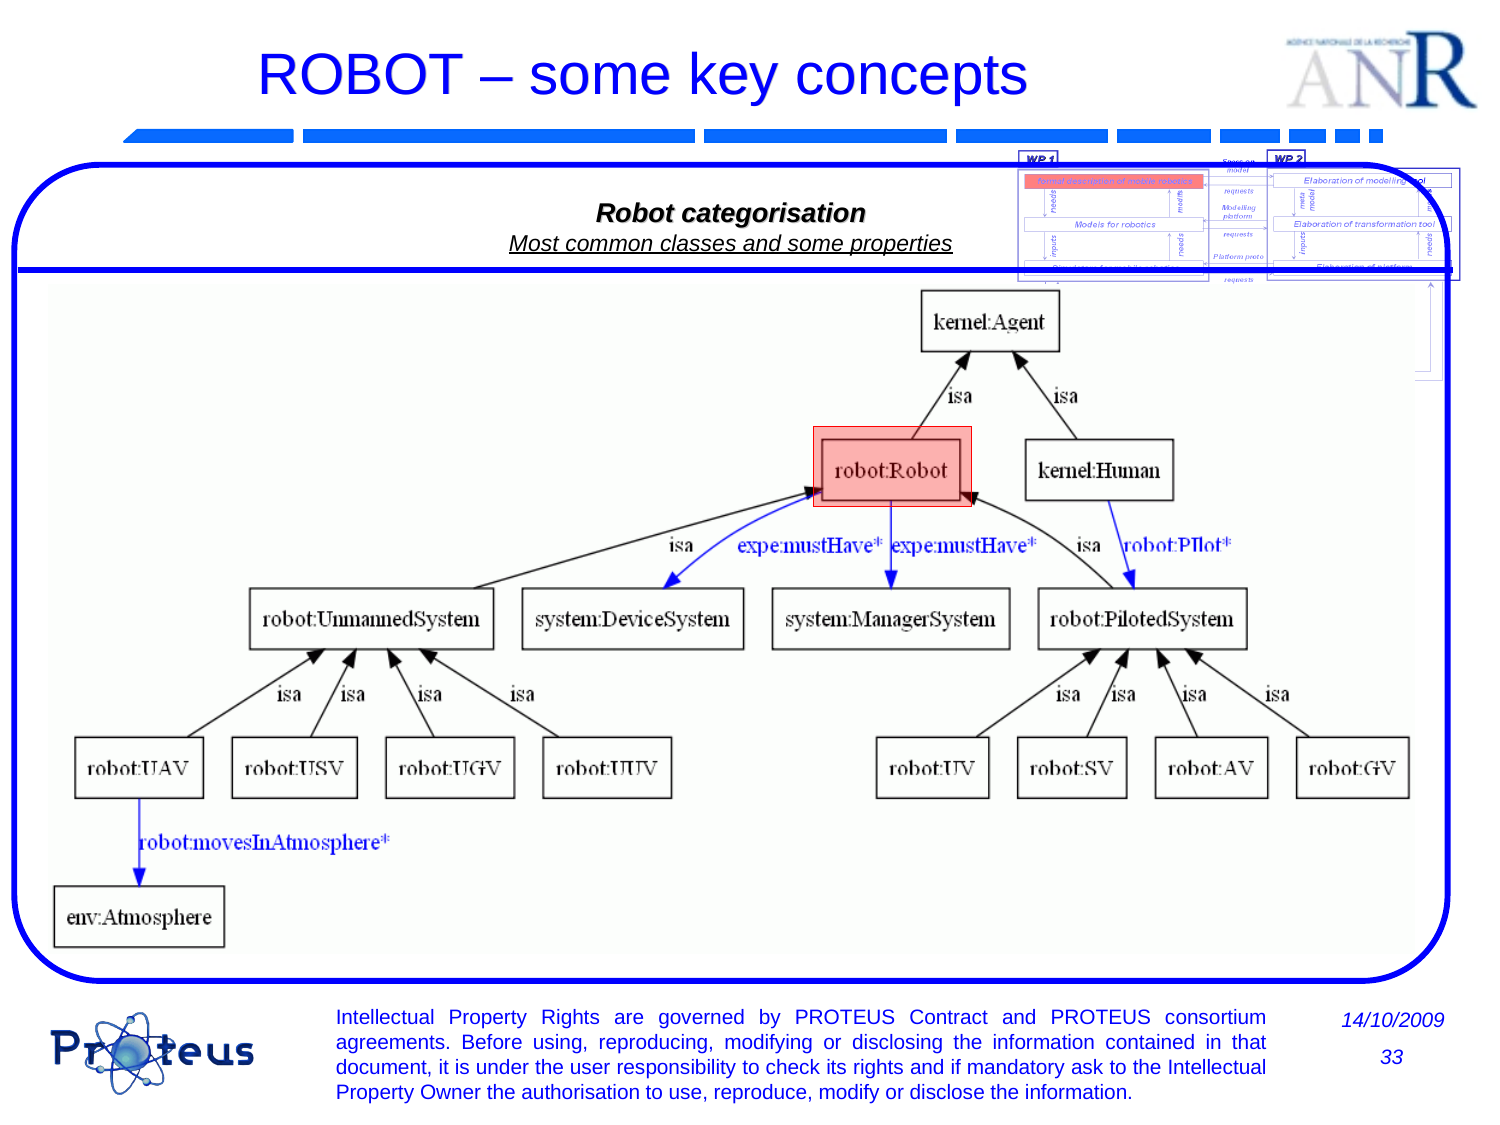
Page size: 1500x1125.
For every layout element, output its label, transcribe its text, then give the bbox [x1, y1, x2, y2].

picture [48, 284, 1415, 954]
picture [1017, 149, 1461, 420]
picture [35, 1003, 272, 1101]
title ROBOT – some key concepts [23, 11, 1264, 130]
text_box [813, 426, 972, 507]
picture [1281, 27, 1484, 115]
text_box Robot categorisation Most common classes and some properties [14, 164, 1448, 981]
